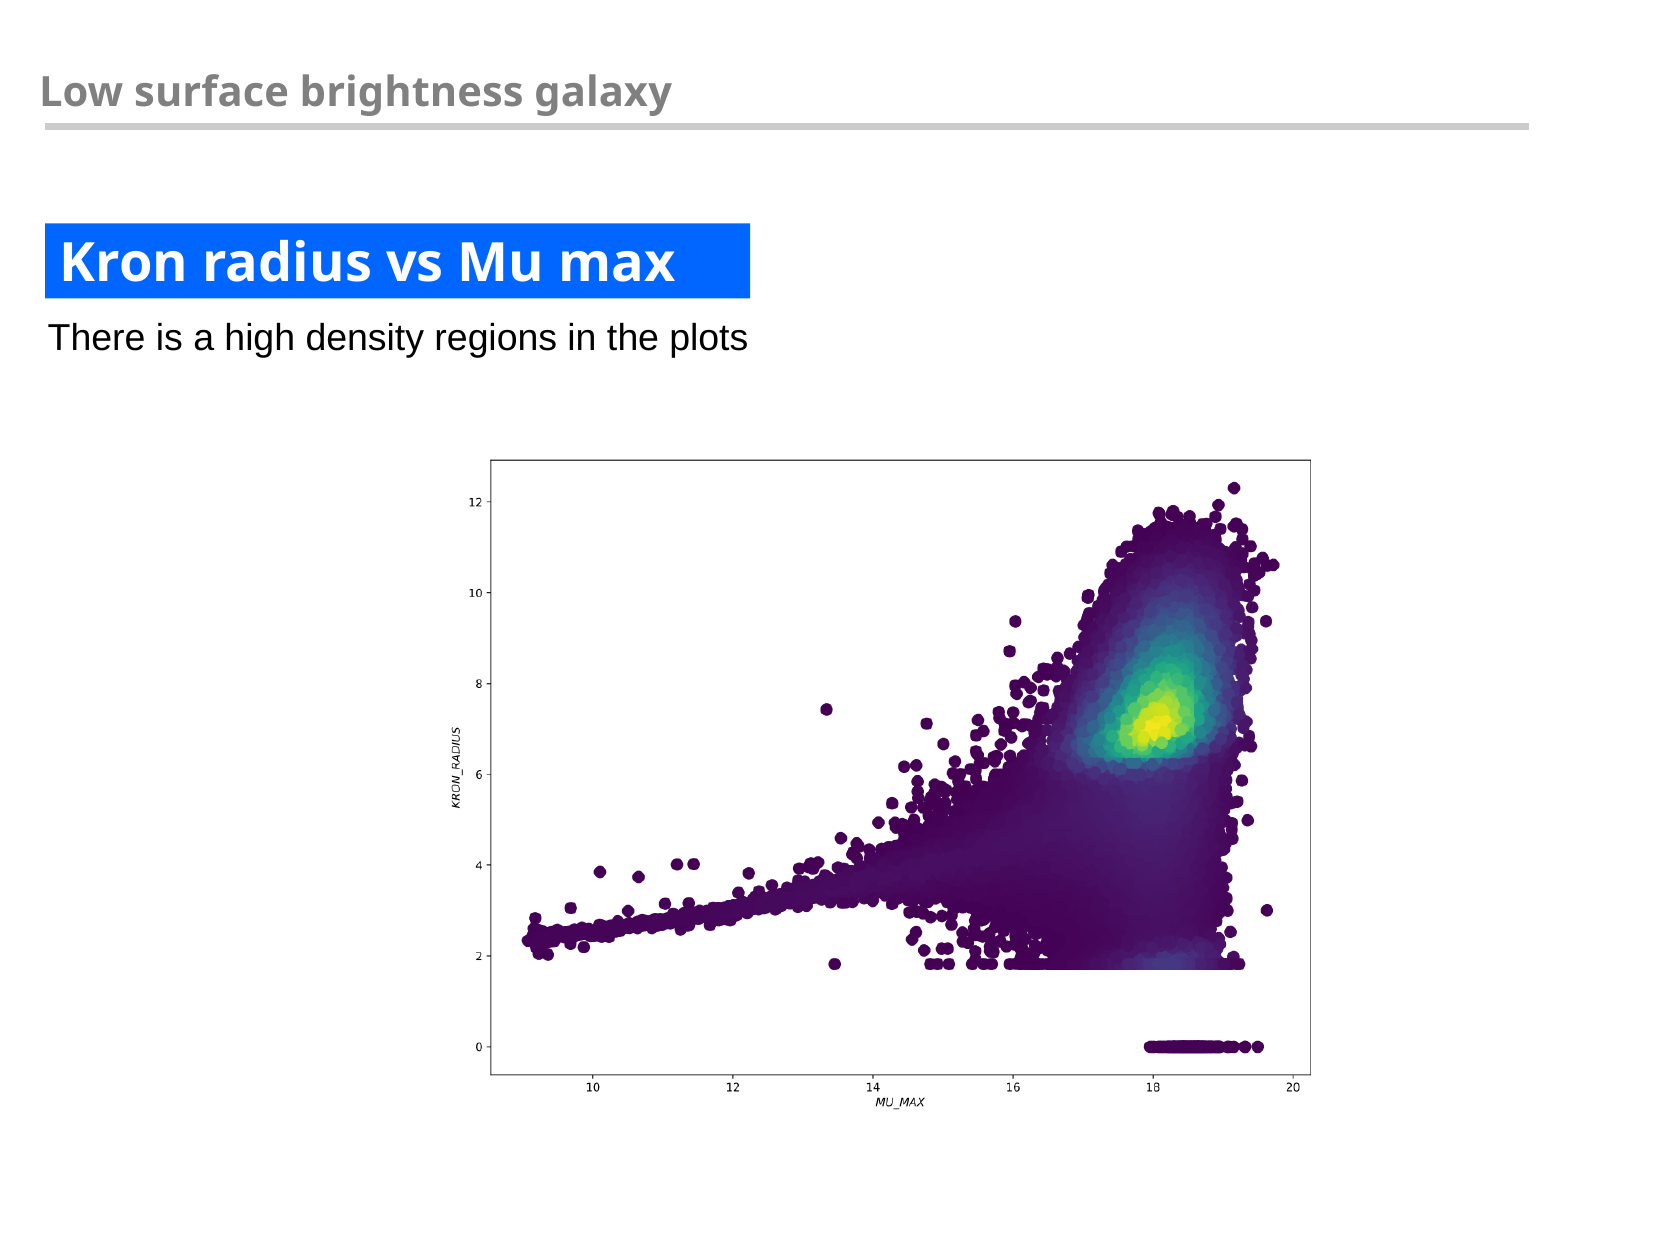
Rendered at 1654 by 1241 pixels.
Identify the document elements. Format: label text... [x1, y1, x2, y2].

text_box Low surface brightness galaxy [24, 54, 889, 189]
picture [358, 362, 1416, 1176]
text_box There is a high density regions in the plots [0, 309, 832, 492]
text_box Kron radius vs Mu max [45, 223, 751, 299]
